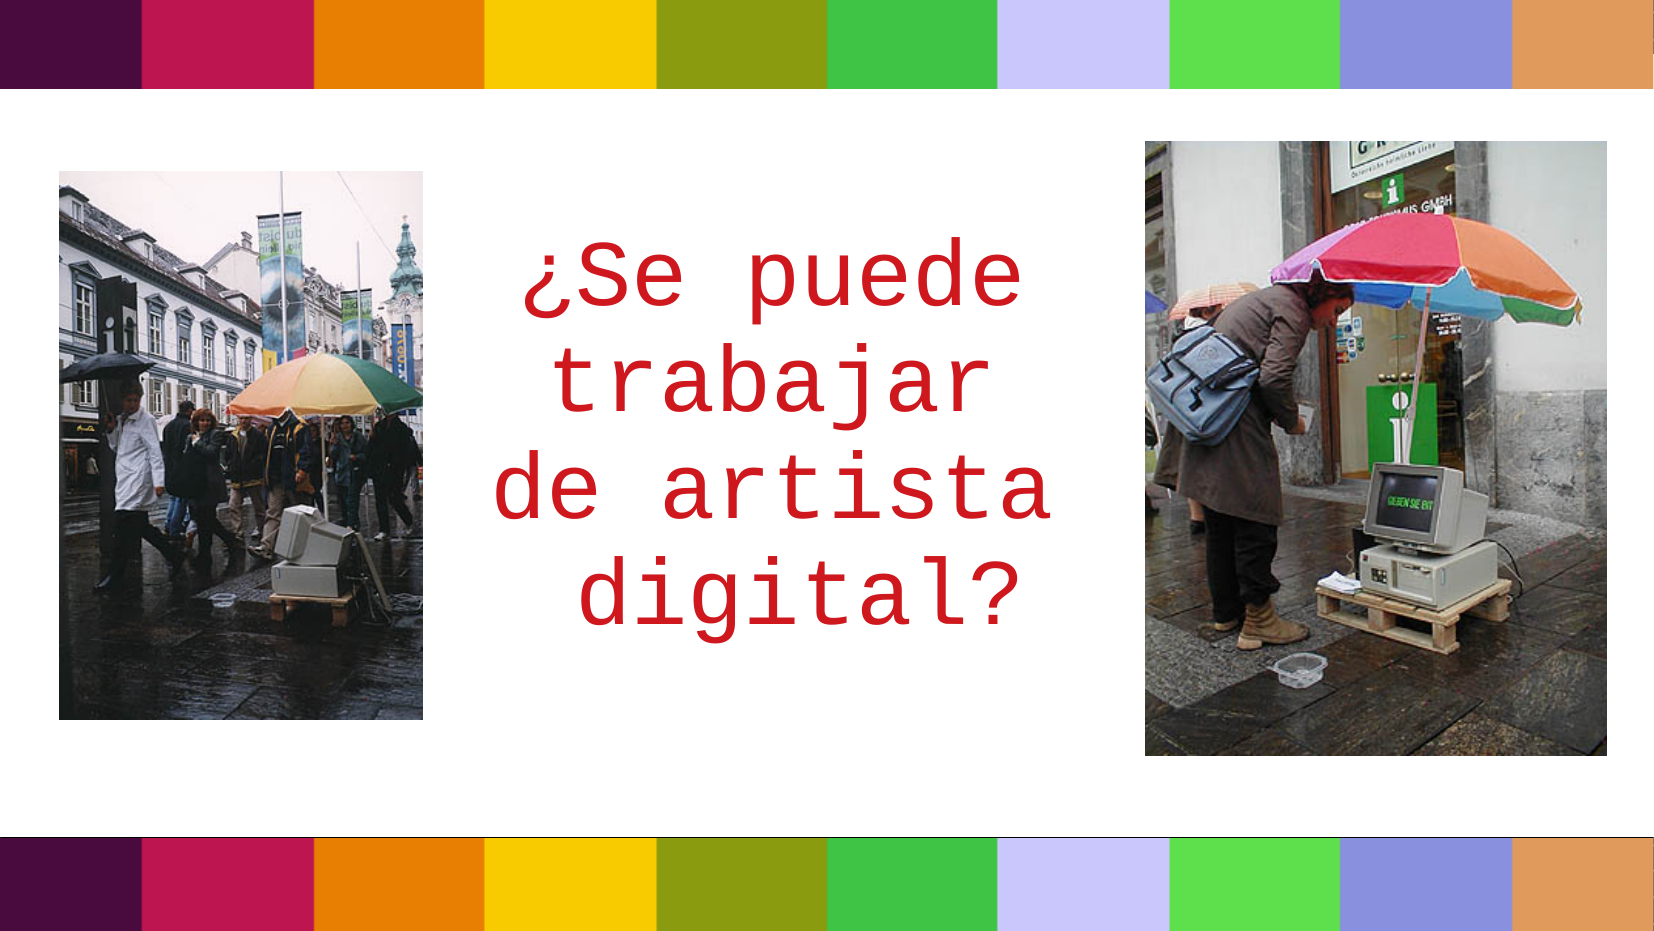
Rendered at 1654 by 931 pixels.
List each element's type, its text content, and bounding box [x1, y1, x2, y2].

picture [1145, 141, 1607, 756]
picture [0, 837, 1654, 931]
picture [0, 0, 1654, 89]
picture [59, 171, 423, 720]
text_box ¿Se puede trabajar de artista digital? [423, 220, 1145, 661]
